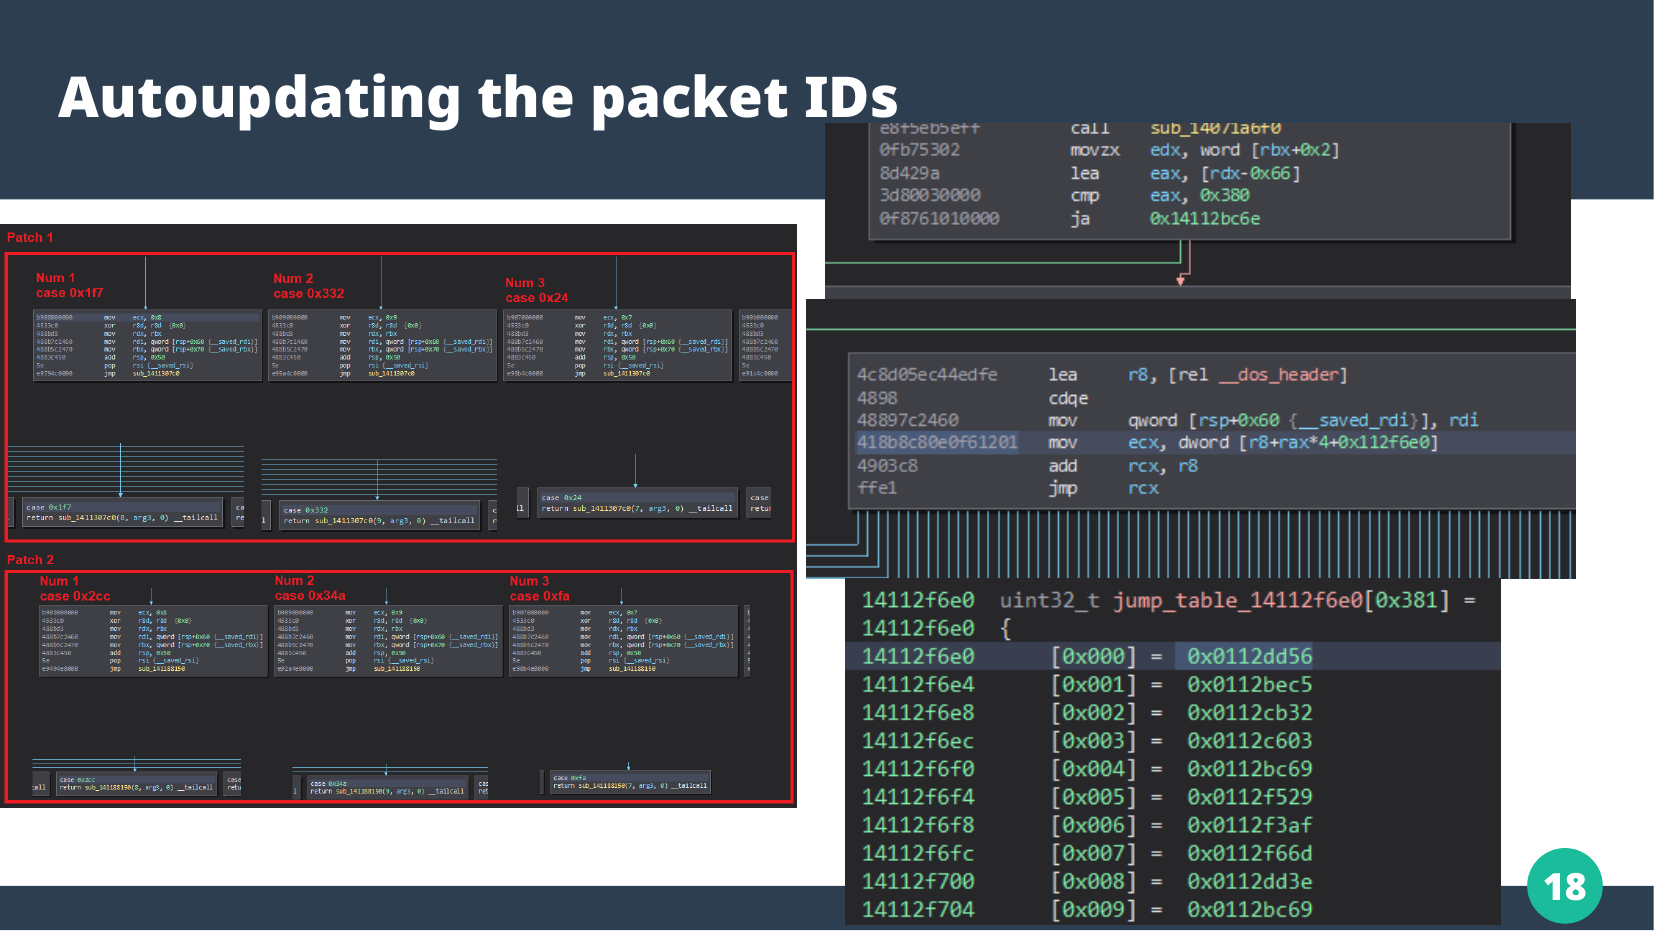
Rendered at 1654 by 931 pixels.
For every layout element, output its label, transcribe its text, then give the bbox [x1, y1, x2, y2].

title Autoupdating the packet IDs [59, 37, 1595, 155]
picture [0, 224, 797, 808]
picture [806, 123, 1576, 925]
